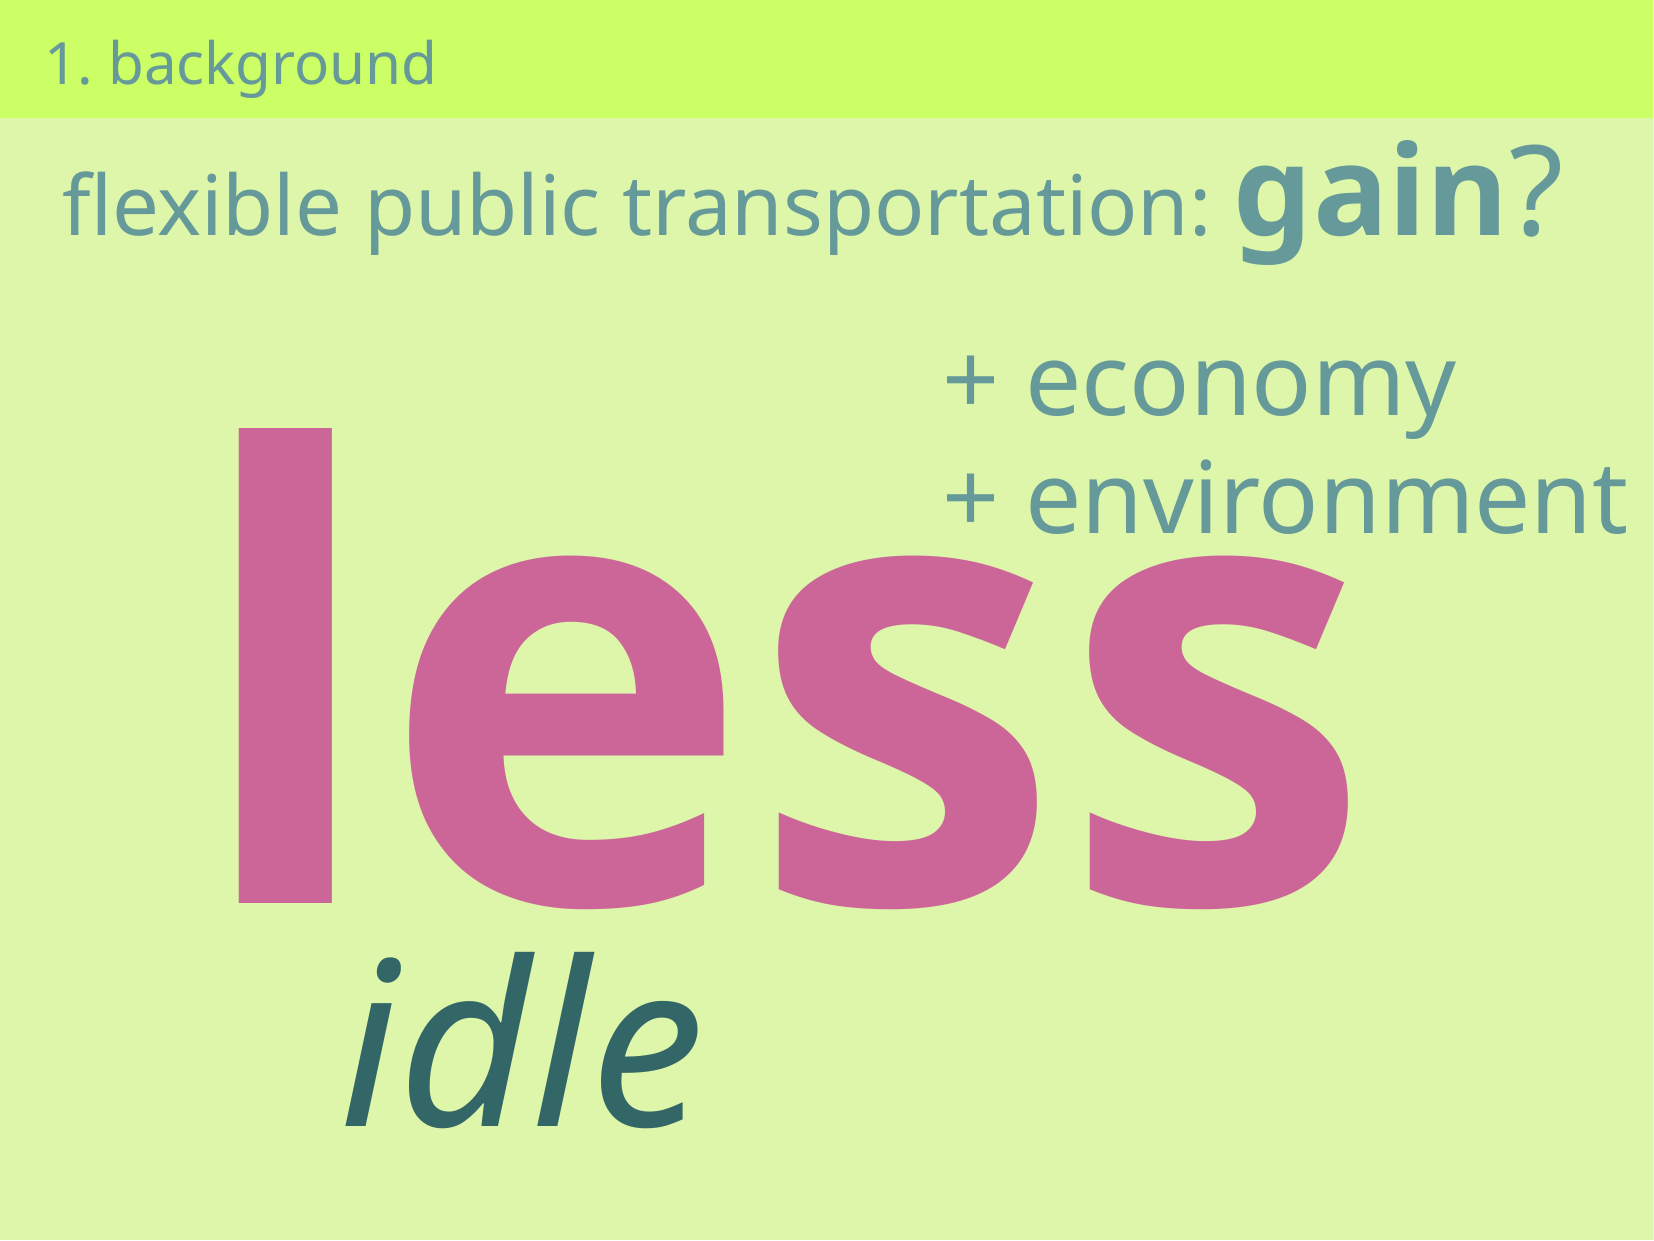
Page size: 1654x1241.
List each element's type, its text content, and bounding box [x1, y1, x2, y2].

text_box [1419, 397, 1427, 419]
text_box + economy [927, 301, 1419, 419]
text_box [0, 118, 1654, 1241]
text_box less [175, 300, 1284, 1194]
text_box + environment [927, 419, 1572, 587]
text_box idle vehicles [324, 873, 1554, 1238]
text_box flexible public transportation: gain? [47, 94, 1400, 300]
text_box 1. background [29, 14, 403, 119]
